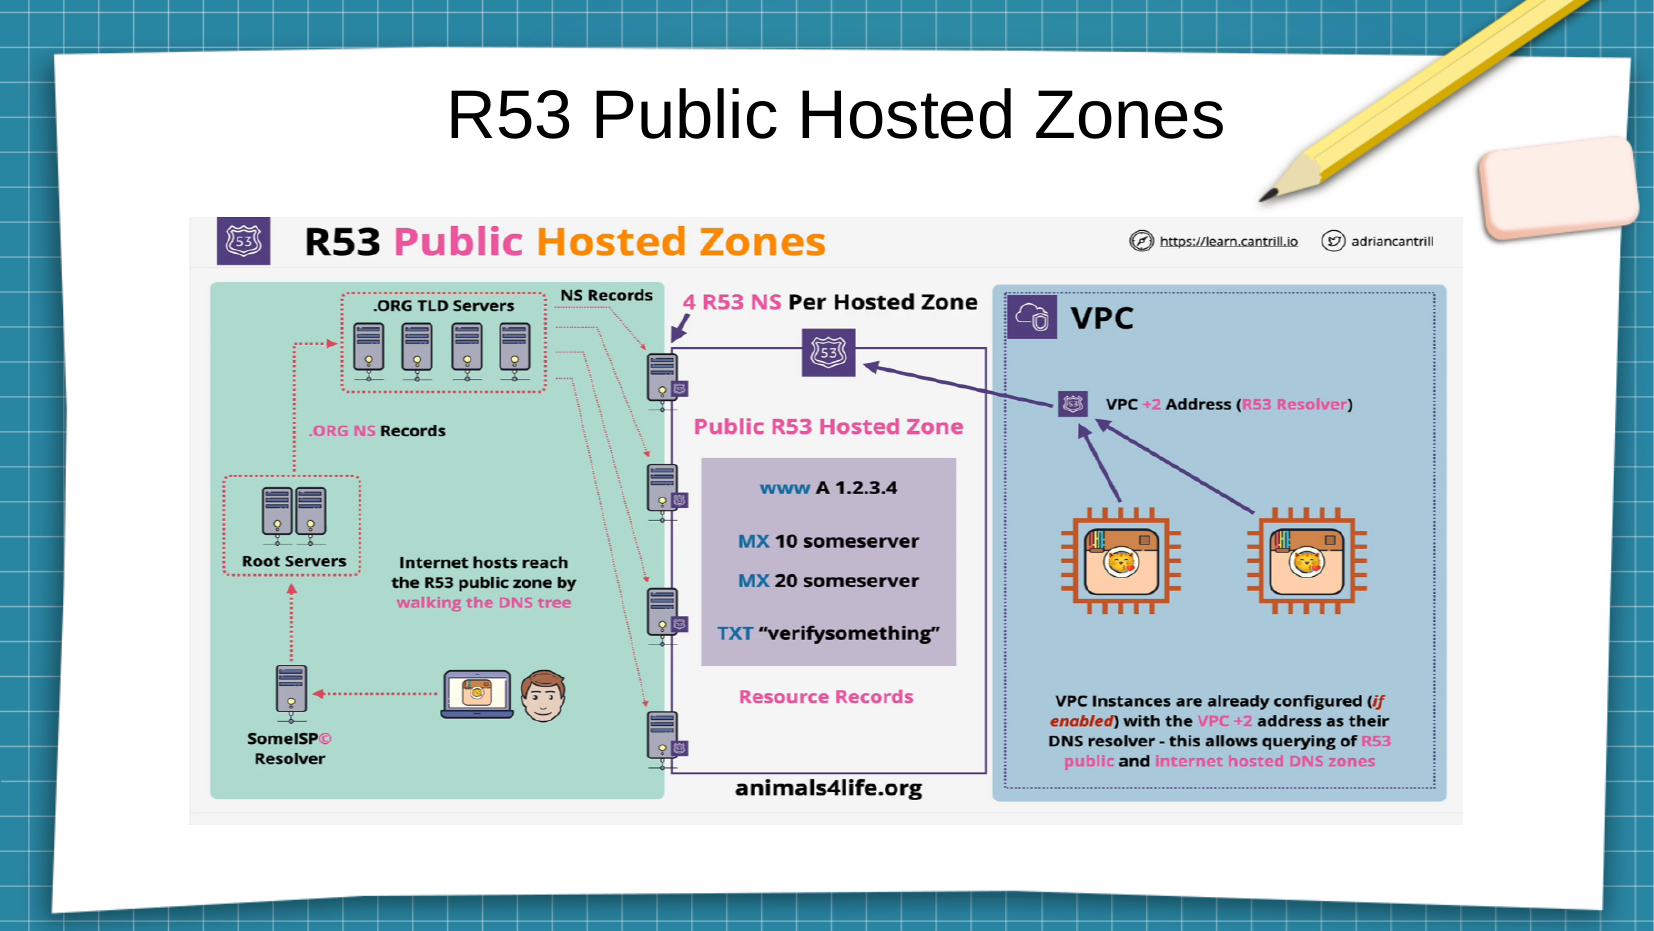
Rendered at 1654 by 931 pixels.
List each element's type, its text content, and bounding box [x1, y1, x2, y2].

title R53 Public Hosted Zones [82, 37, 1571, 193]
picture [0, 0, 1654, 931]
